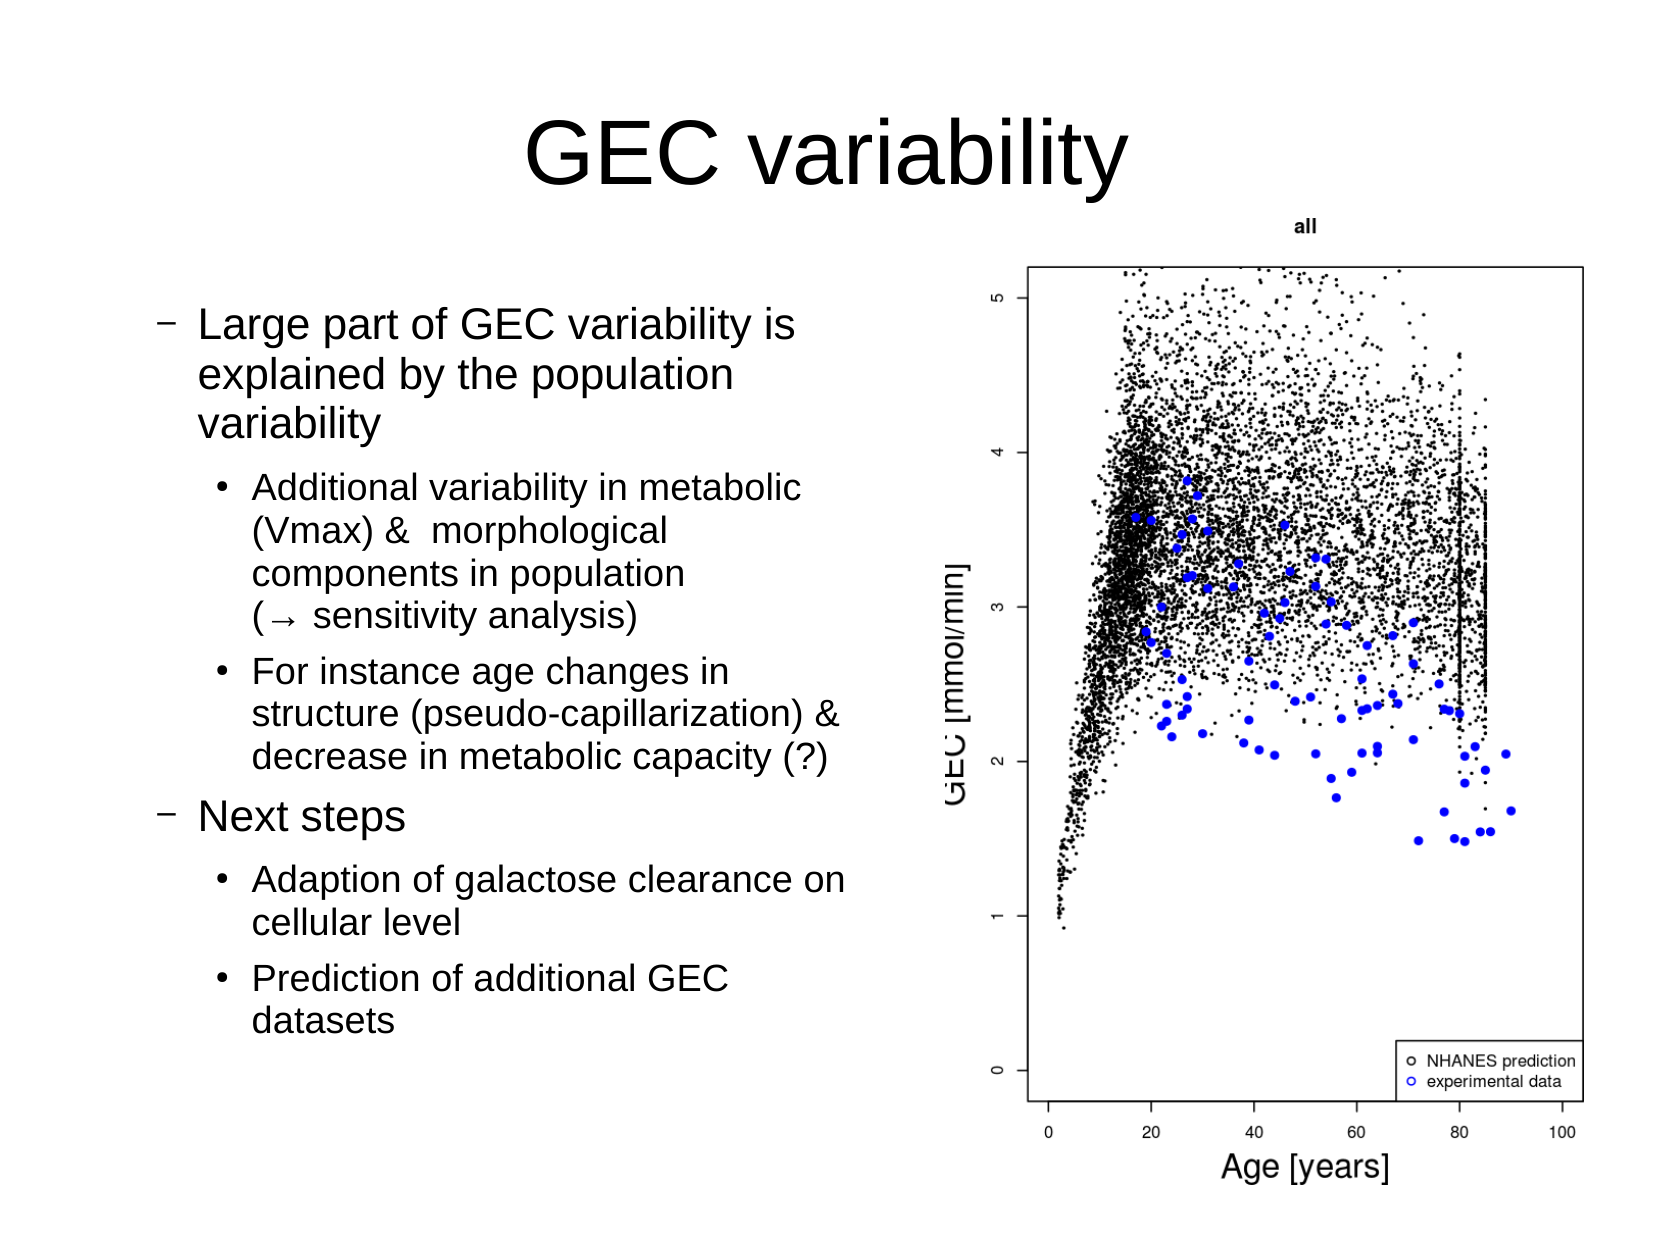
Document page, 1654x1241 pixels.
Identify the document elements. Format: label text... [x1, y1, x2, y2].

list Large part of GEC variability is explained by the population variability Additional variability in metabolic (Vmax) & morphological components in population (→ sensitivity analysis) For instance age changes in structure (pseudo-capillarization) & decrease in metabolic capacity (?) Next steps Adaption of galactose clearance on cellular level Prediction of additional GEC datasets [90, 300, 848, 1066]
title GEC variability [82, 49, 1571, 257]
picture [945, 218, 1584, 1186]
